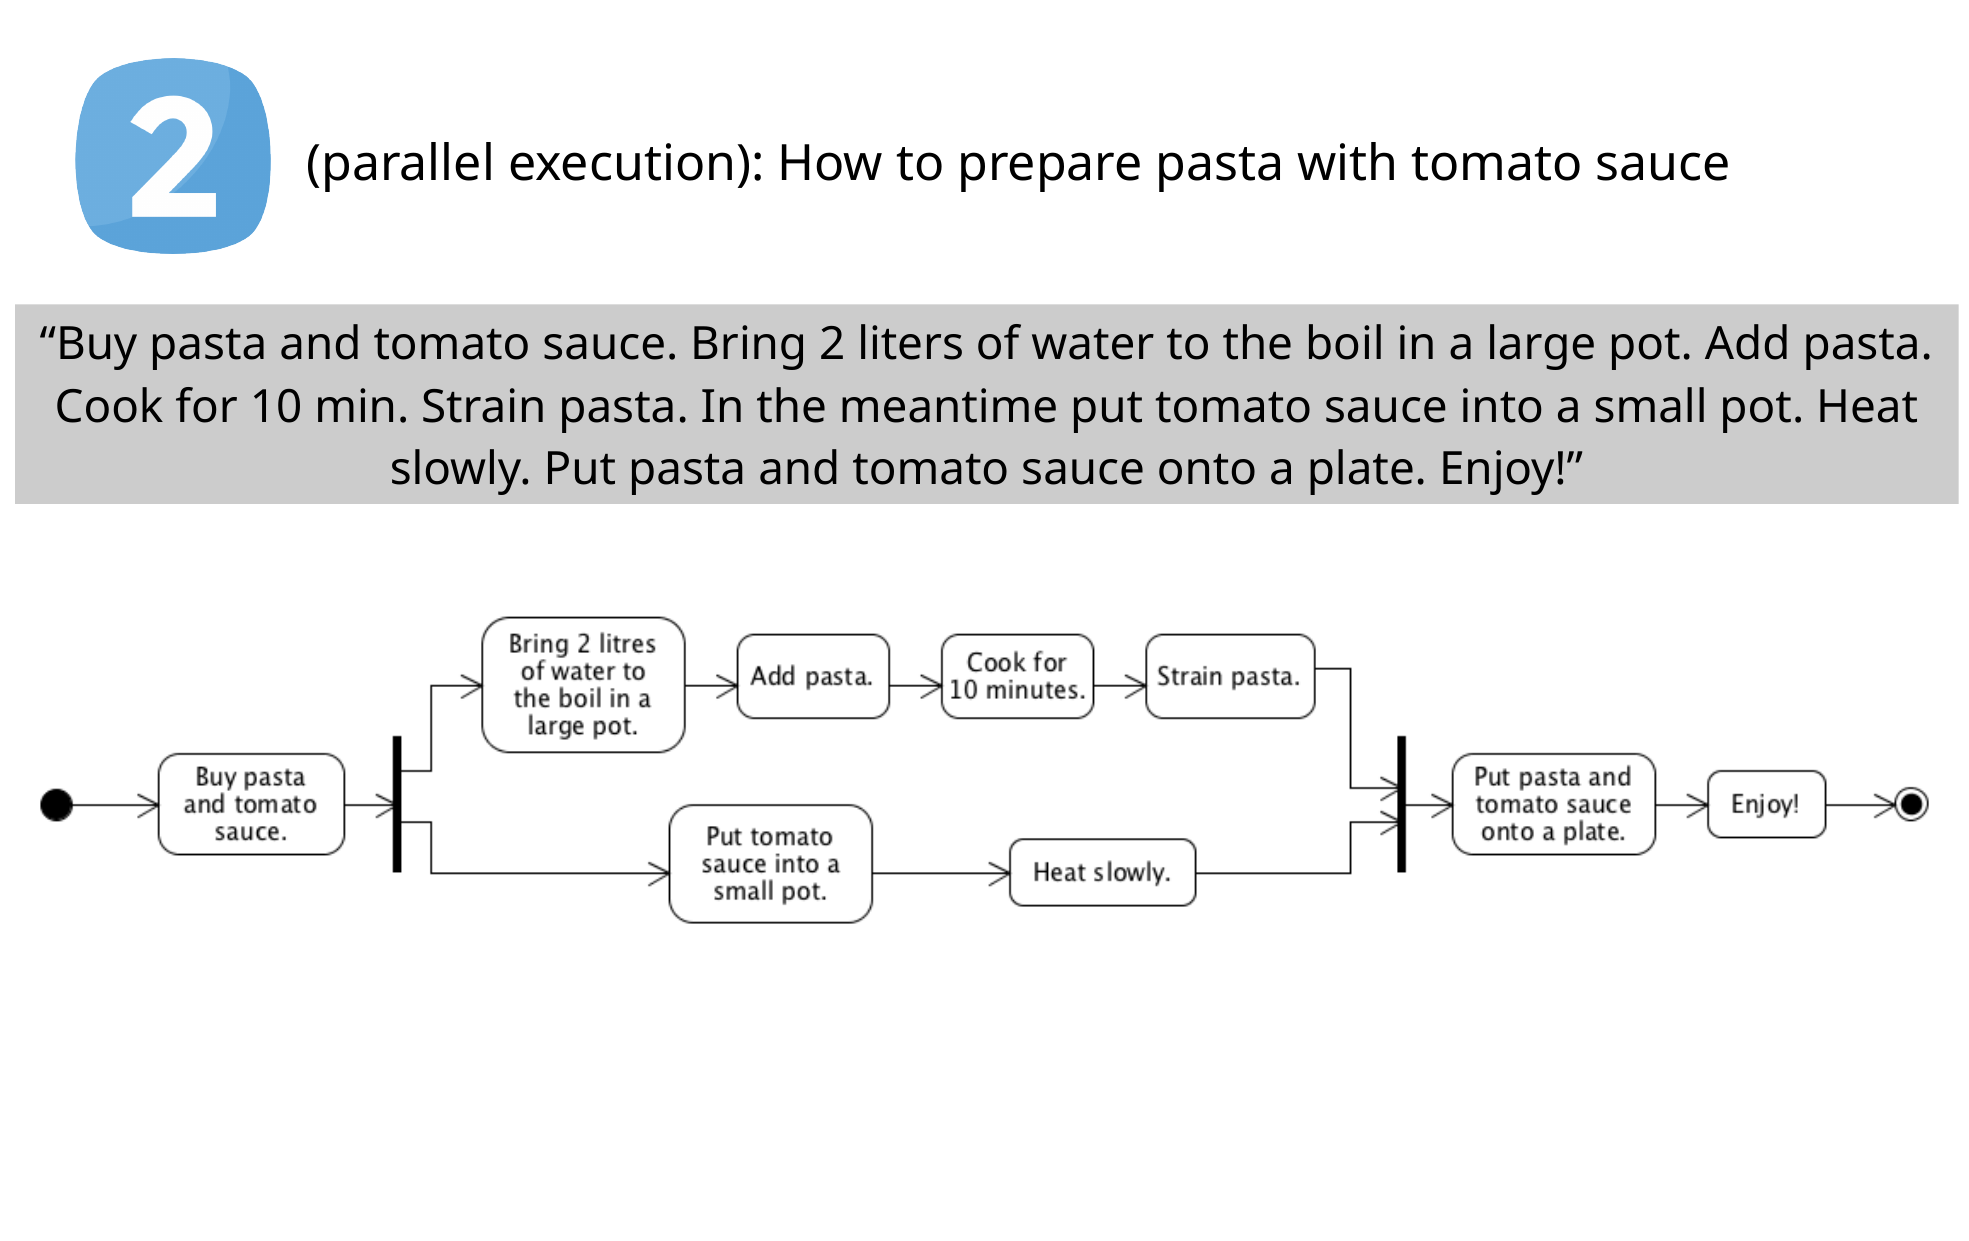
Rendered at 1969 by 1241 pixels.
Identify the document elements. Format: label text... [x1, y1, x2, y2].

text_box (parallel execution): How to prepare pasta with tomato sauce [300, 96, 1921, 226]
picture [5, 583, 1963, 958]
text_box “Buy pasta and tomato sauce. Bring 2 liters of water to the boil in a large pot. Add pasta. Cook for 10 min. Strain pasta. In the meantime put tomato sauce into a small pot. Heat slowly. Put pasta and tomato sauce onto a plate. Enjoy!” [15, 318, 1959, 491]
picture [75, 58, 271, 254]
